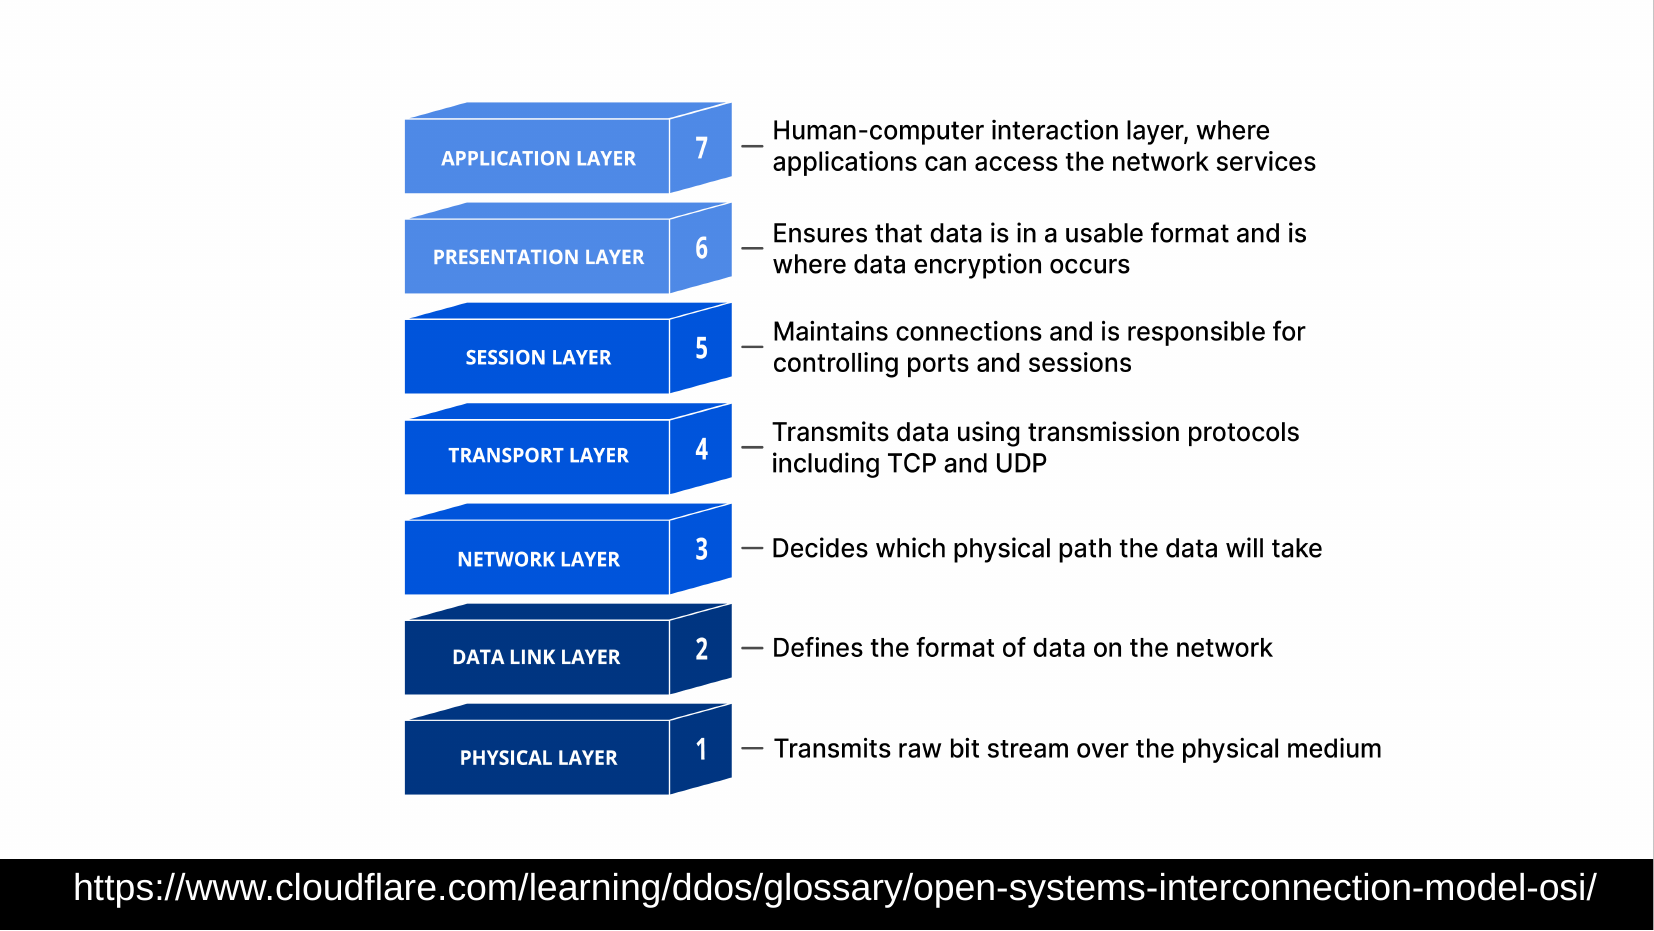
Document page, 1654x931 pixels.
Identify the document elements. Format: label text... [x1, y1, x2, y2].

picture [0, 0, 1654, 859]
text_box https://www.cloudflare.com/learning/ddos/glossary/open-systems-interconnection-model-osi/ [58, 858, 1613, 916]
